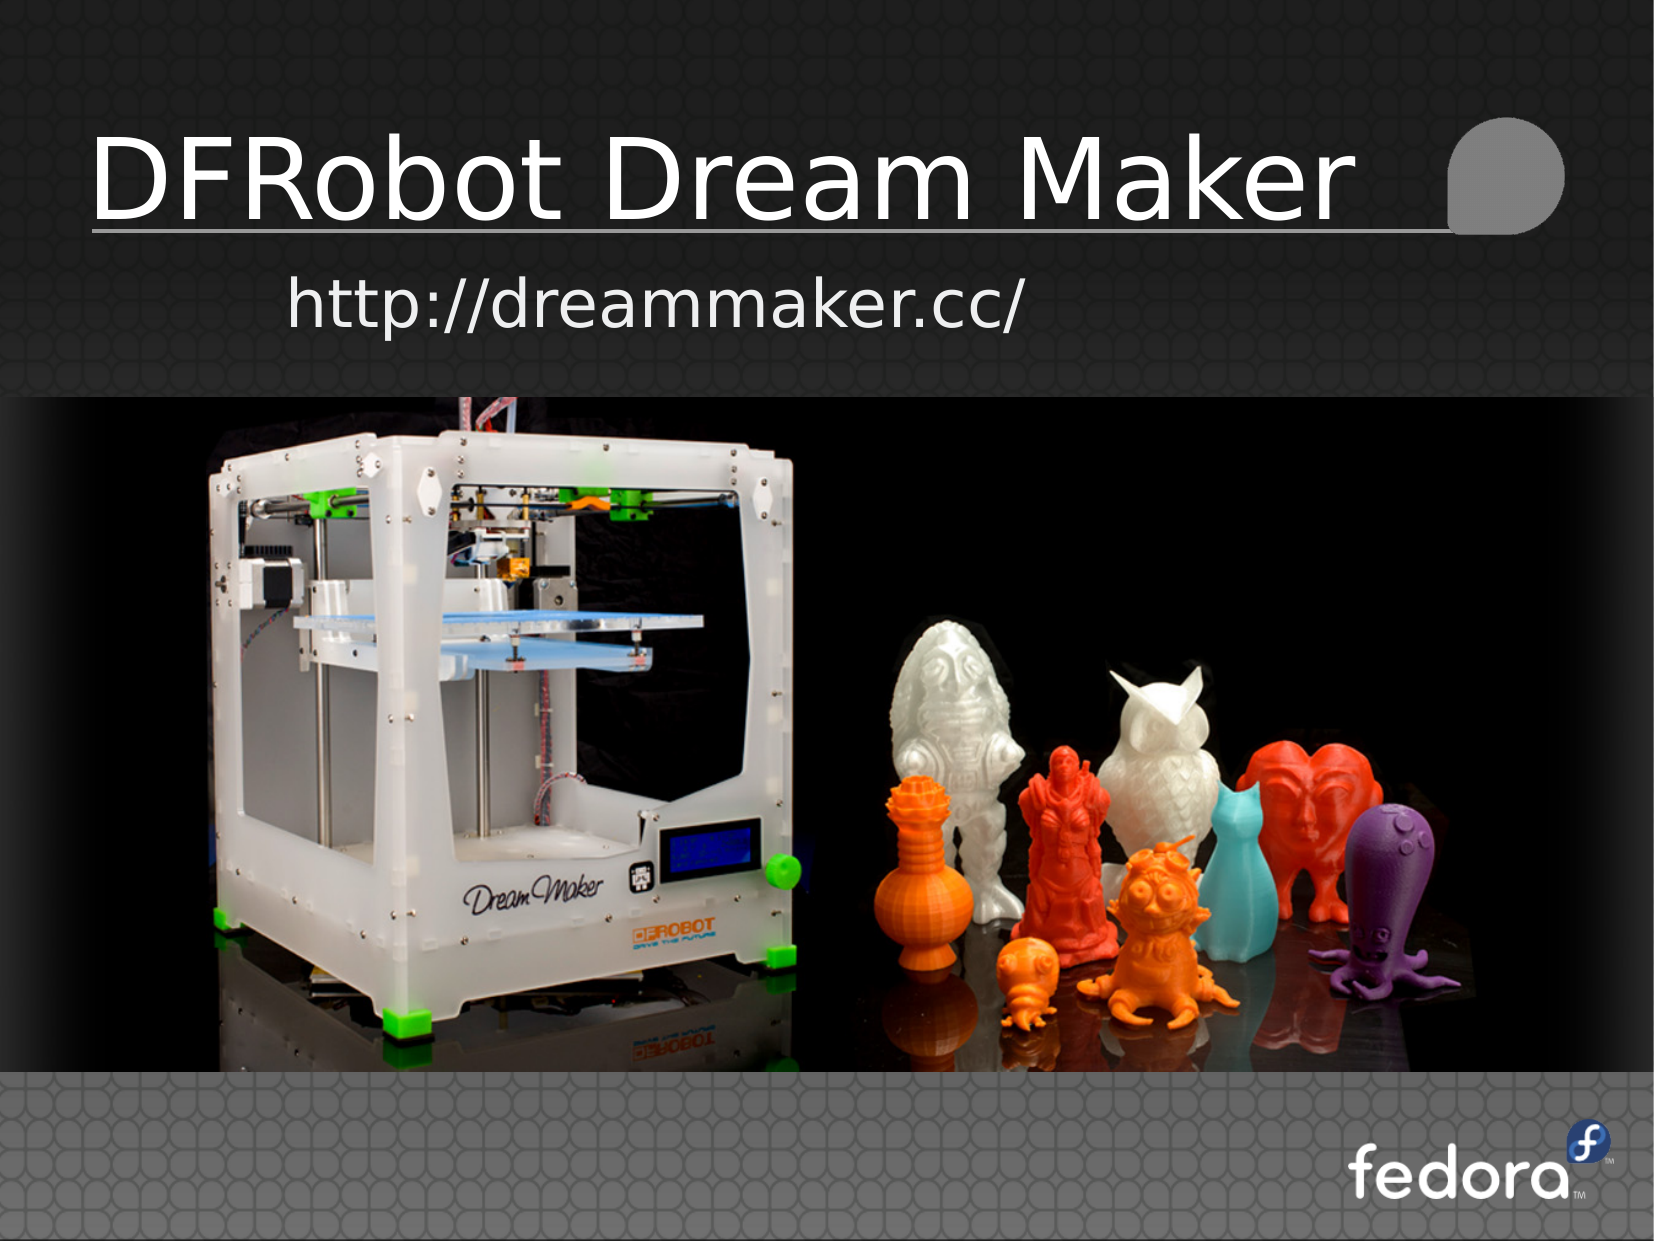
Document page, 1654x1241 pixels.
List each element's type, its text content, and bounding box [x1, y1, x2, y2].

title DFRobot Dream Maker [86, 112, 1576, 249]
text_box http://dreammaker.cc/ [270, 257, 1360, 352]
picture [0, 0, 1654, 1241]
